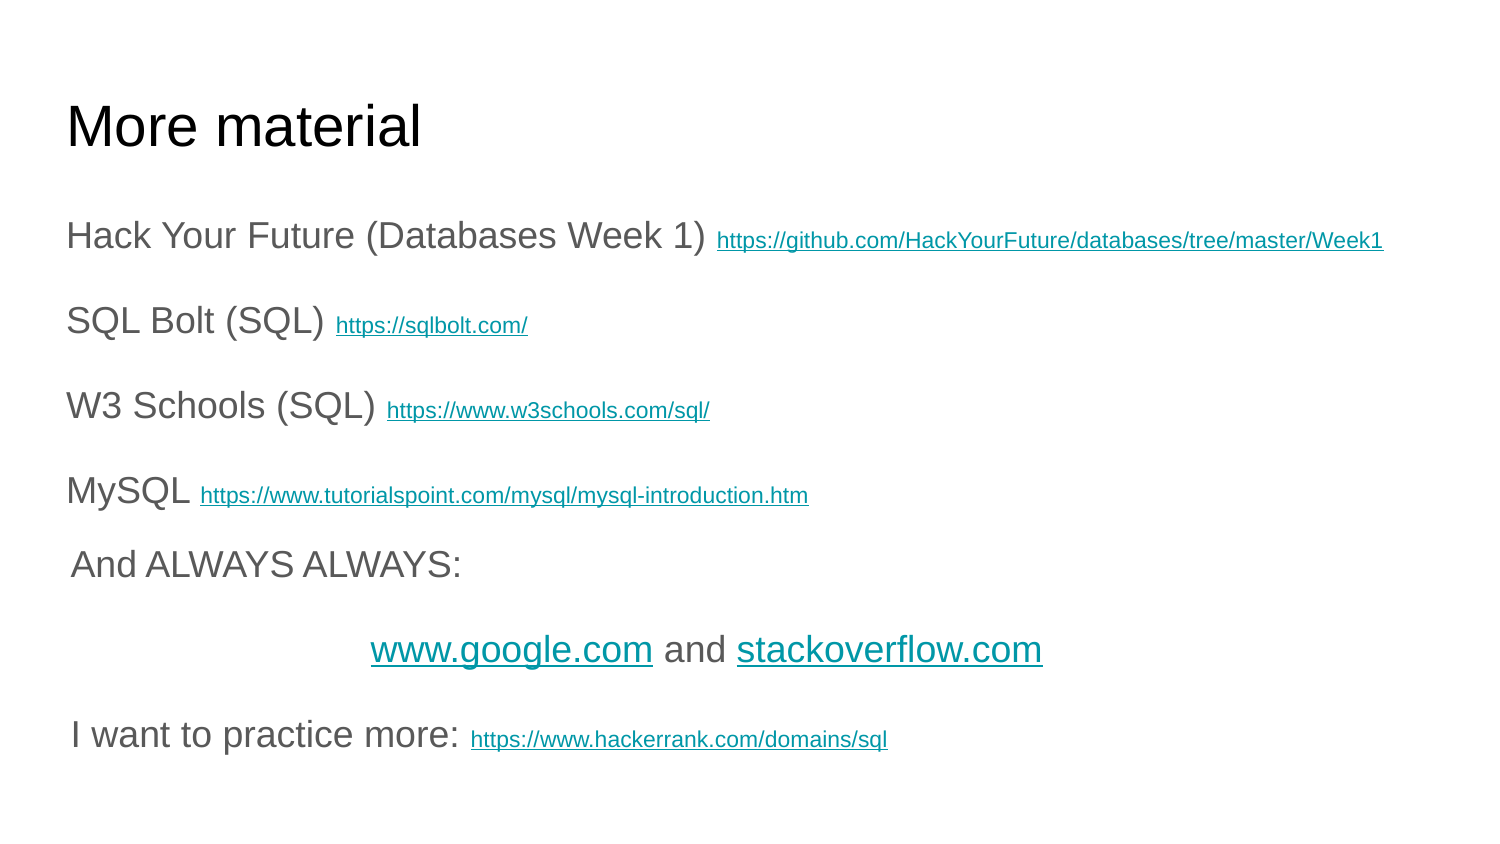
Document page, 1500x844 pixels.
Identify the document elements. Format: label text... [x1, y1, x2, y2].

title More material [51, 72, 1449, 167]
text_box And ALWAYS ALWAYS: www.google.com and stackoverflow.com I want to practice more: https://www.hackerrank.com/domains/sql [55, 518, 1500, 823]
list Hack Your Future (Databases Week 1) https://github.com/HackYourFuture/databases/tree/master/Week1 SQL Bolt (SQL) https://sqlbolt.com/ W3 Schools (SQL) https://www.w3schools.com/sql/ MySQL https://www.tutorialspoint.com/mysql/mysql-introduction.htm [51, 189, 1449, 519]
